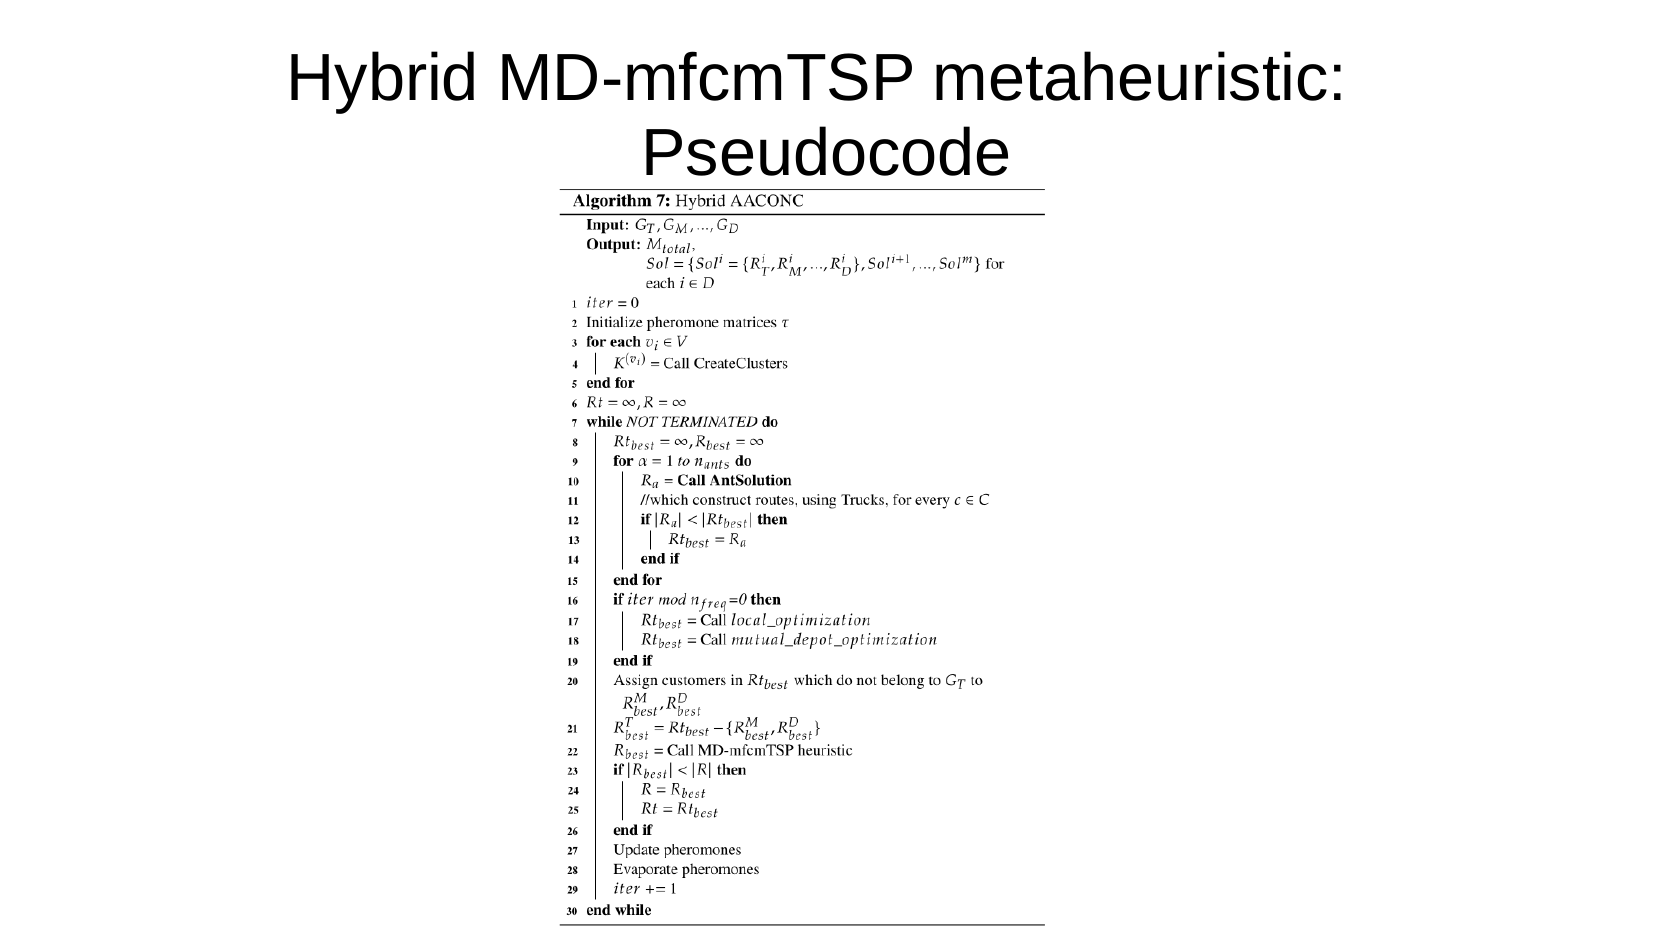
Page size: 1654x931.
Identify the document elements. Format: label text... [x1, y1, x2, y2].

title Hybrid MD-mfcmTSP metaheuristic: Pseudocode [82, 37, 1571, 193]
picture [555, 183, 1051, 931]
